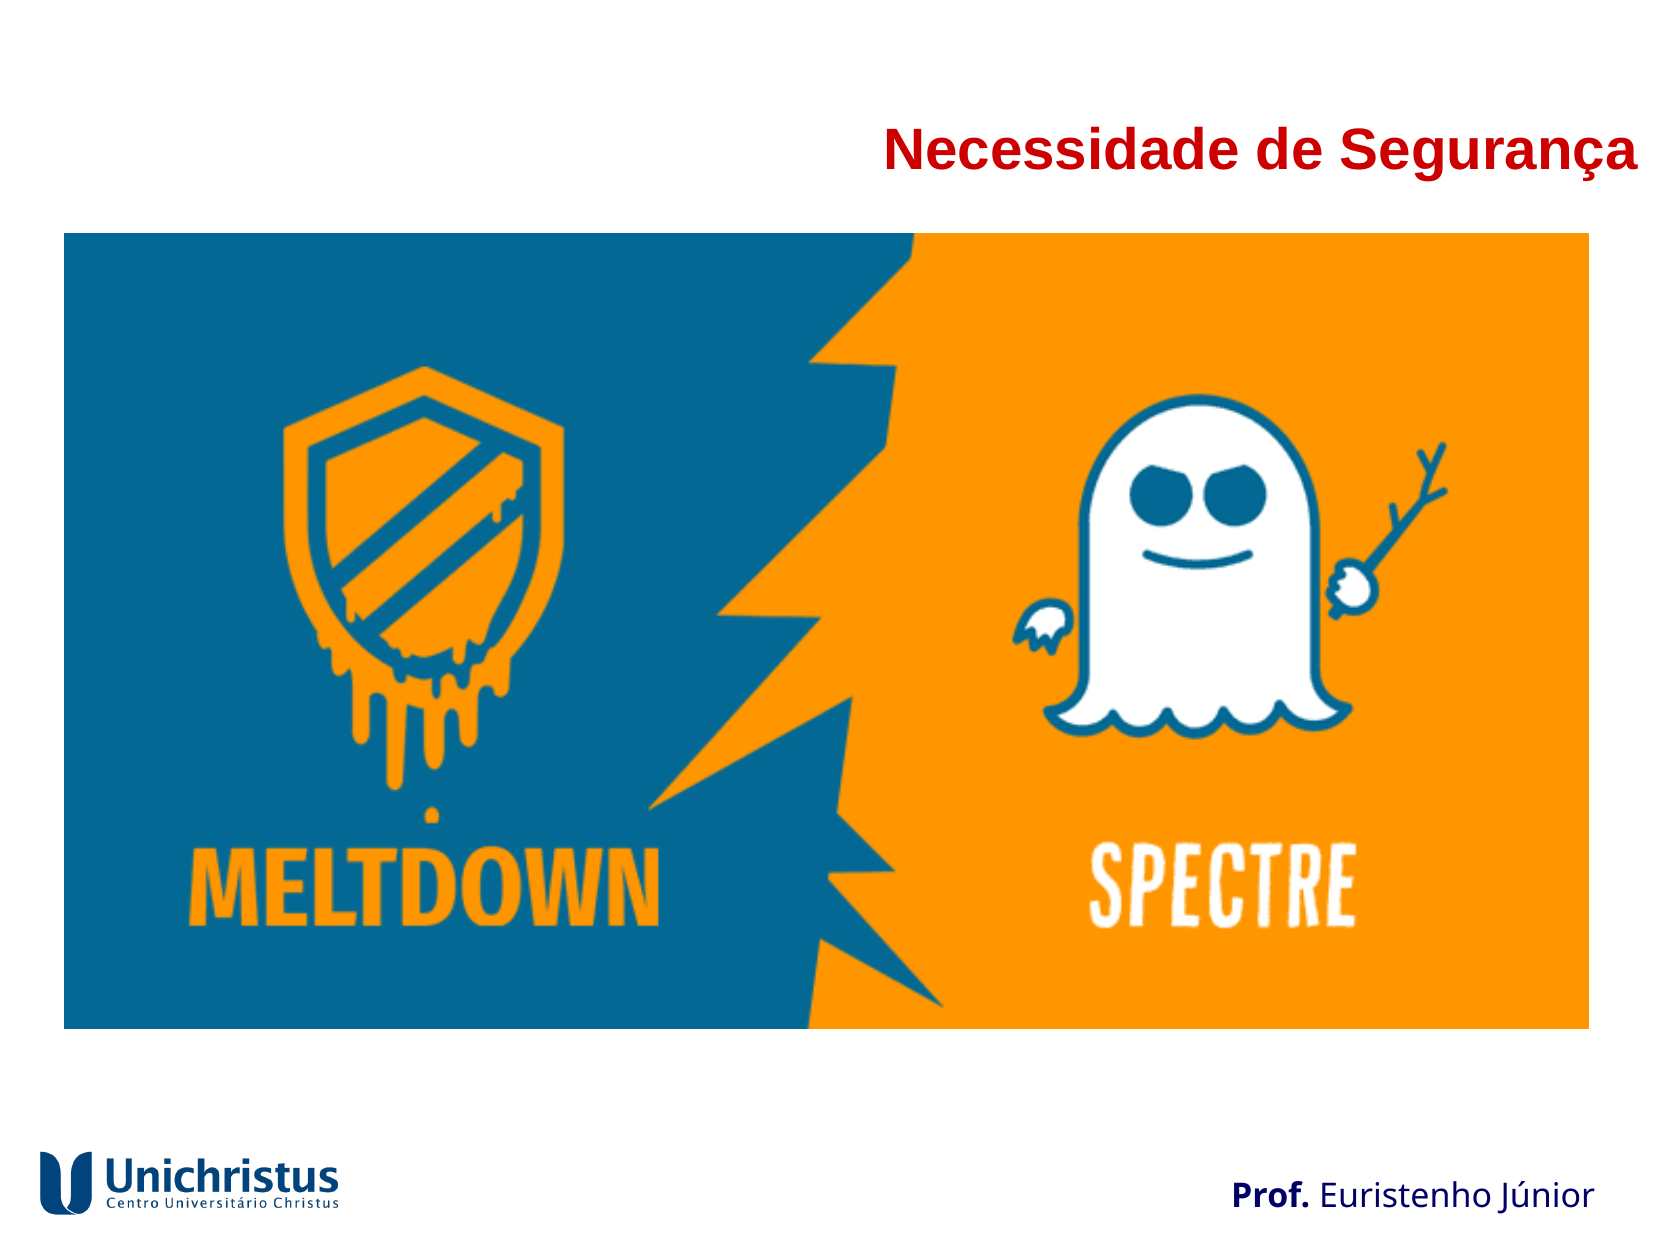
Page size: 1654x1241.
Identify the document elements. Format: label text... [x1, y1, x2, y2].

picture [189, 847, 258, 926]
text_box Necessidade de Segurança [868, 109, 1654, 190]
picture [401, 847, 457, 926]
picture [608, 847, 658, 926]
picture [462, 846, 522, 926]
picture [265, 847, 308, 926]
picture [346, 847, 398, 926]
picture [35, 1148, 343, 1217]
picture [424, 807, 440, 823]
picture [524, 847, 604, 926]
picture [313, 847, 357, 926]
picture [648, 233, 1589, 1029]
text_box Prof. Euristenho Júnior [1216, 1163, 1654, 1224]
picture [283, 367, 564, 791]
